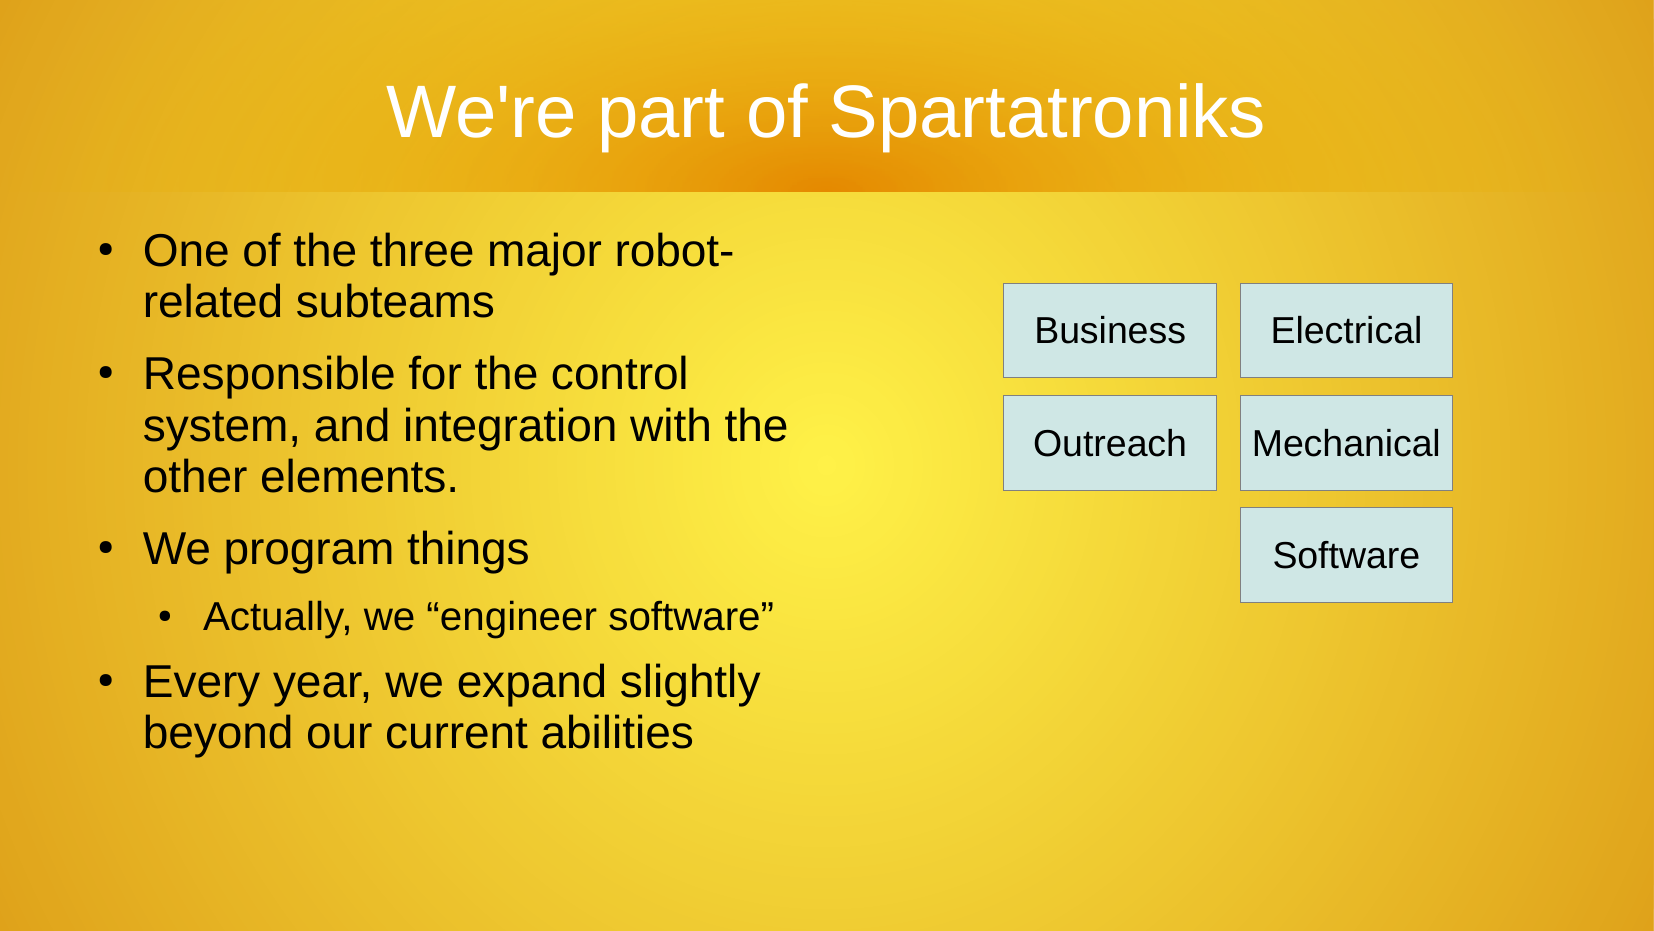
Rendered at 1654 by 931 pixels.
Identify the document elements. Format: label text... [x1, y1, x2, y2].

list One of the three major robot-related subteams Responsible for the control system, and integration with the other elements. We program things Actually, we “engineer software” Every year, we expand slightly beyond our current abilities [82, 224, 809, 764]
title We're part of Spartatroniks [82, 35, 1571, 189]
text_box Software [1240, 507, 1453, 603]
text_box Outreach [1003, 395, 1217, 491]
text_box Mechanical [1240, 395, 1453, 491]
text_box Electrical [1240, 283, 1453, 378]
text_box Business [1003, 283, 1217, 378]
